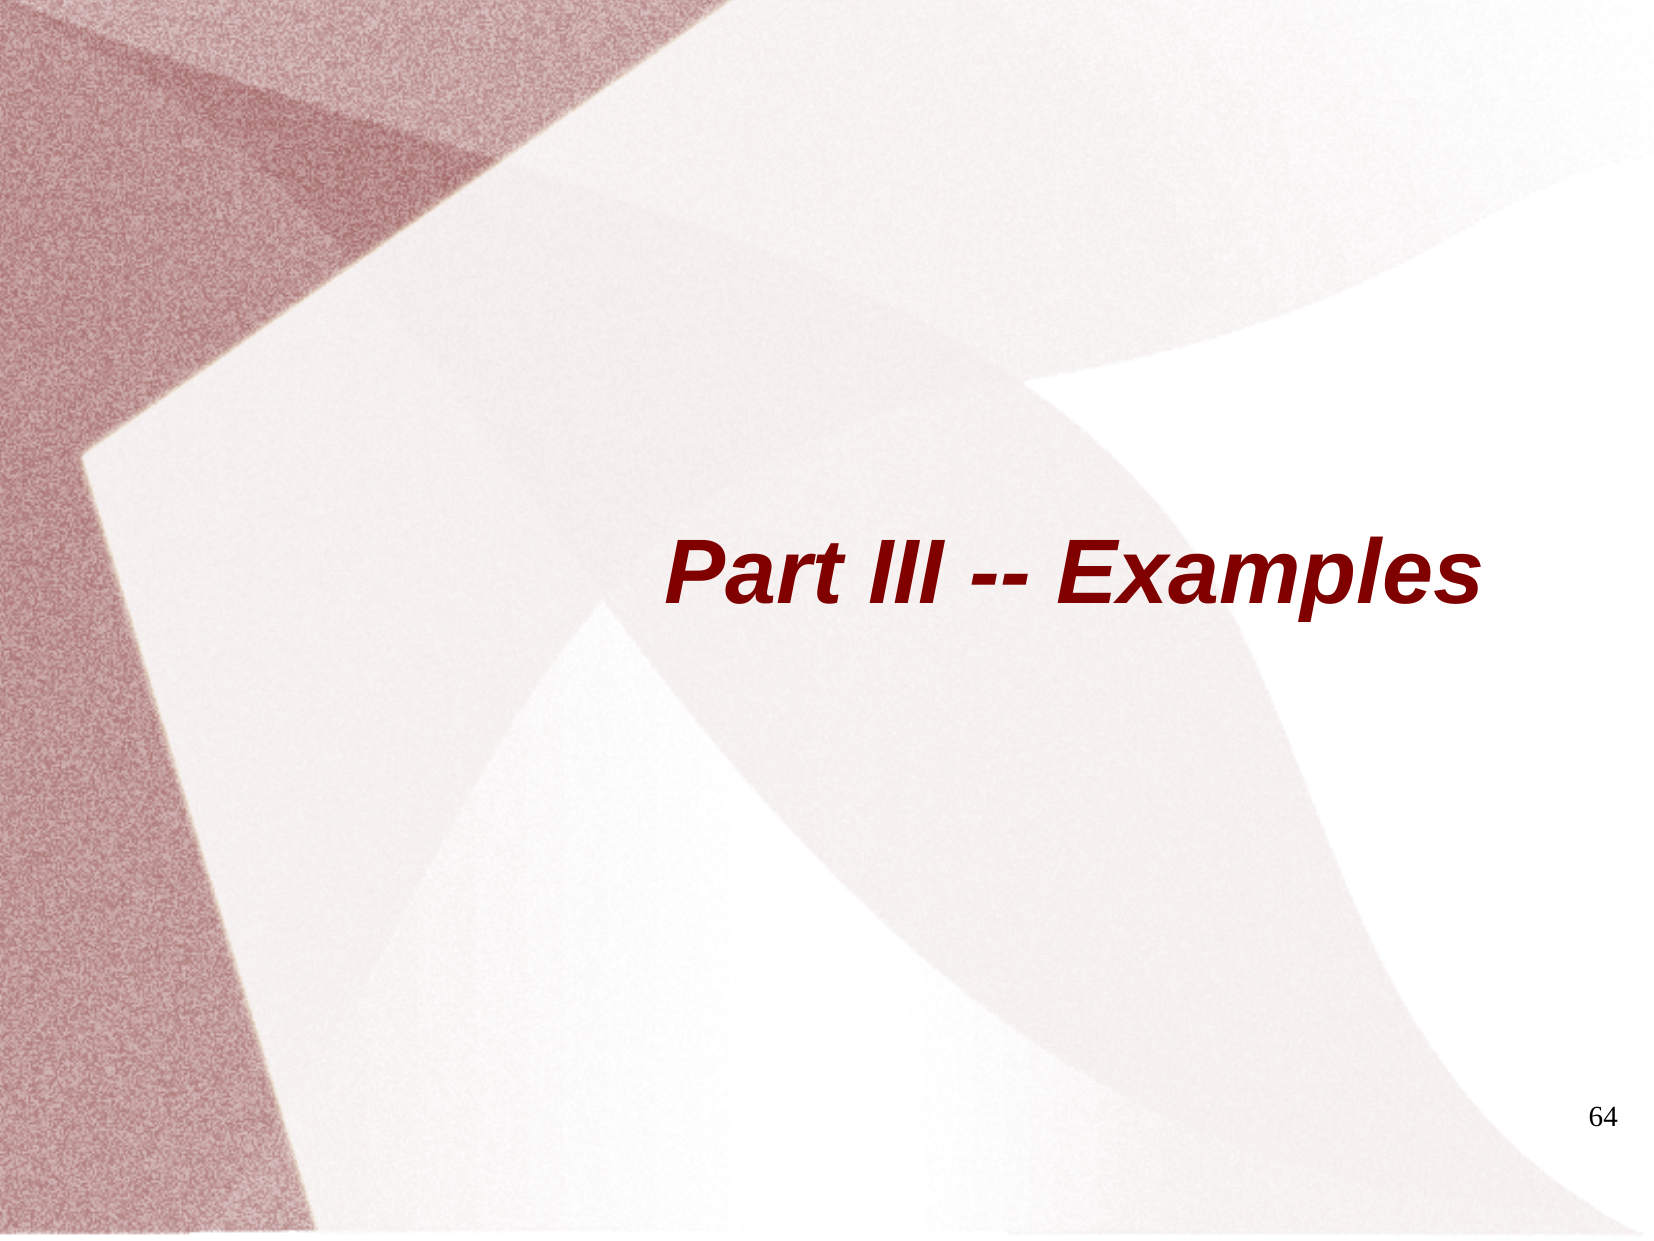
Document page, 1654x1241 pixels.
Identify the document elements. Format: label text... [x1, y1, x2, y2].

title Part III -- Examples [475, 467, 1486, 676]
picture [0, 0, 1654, 1241]
